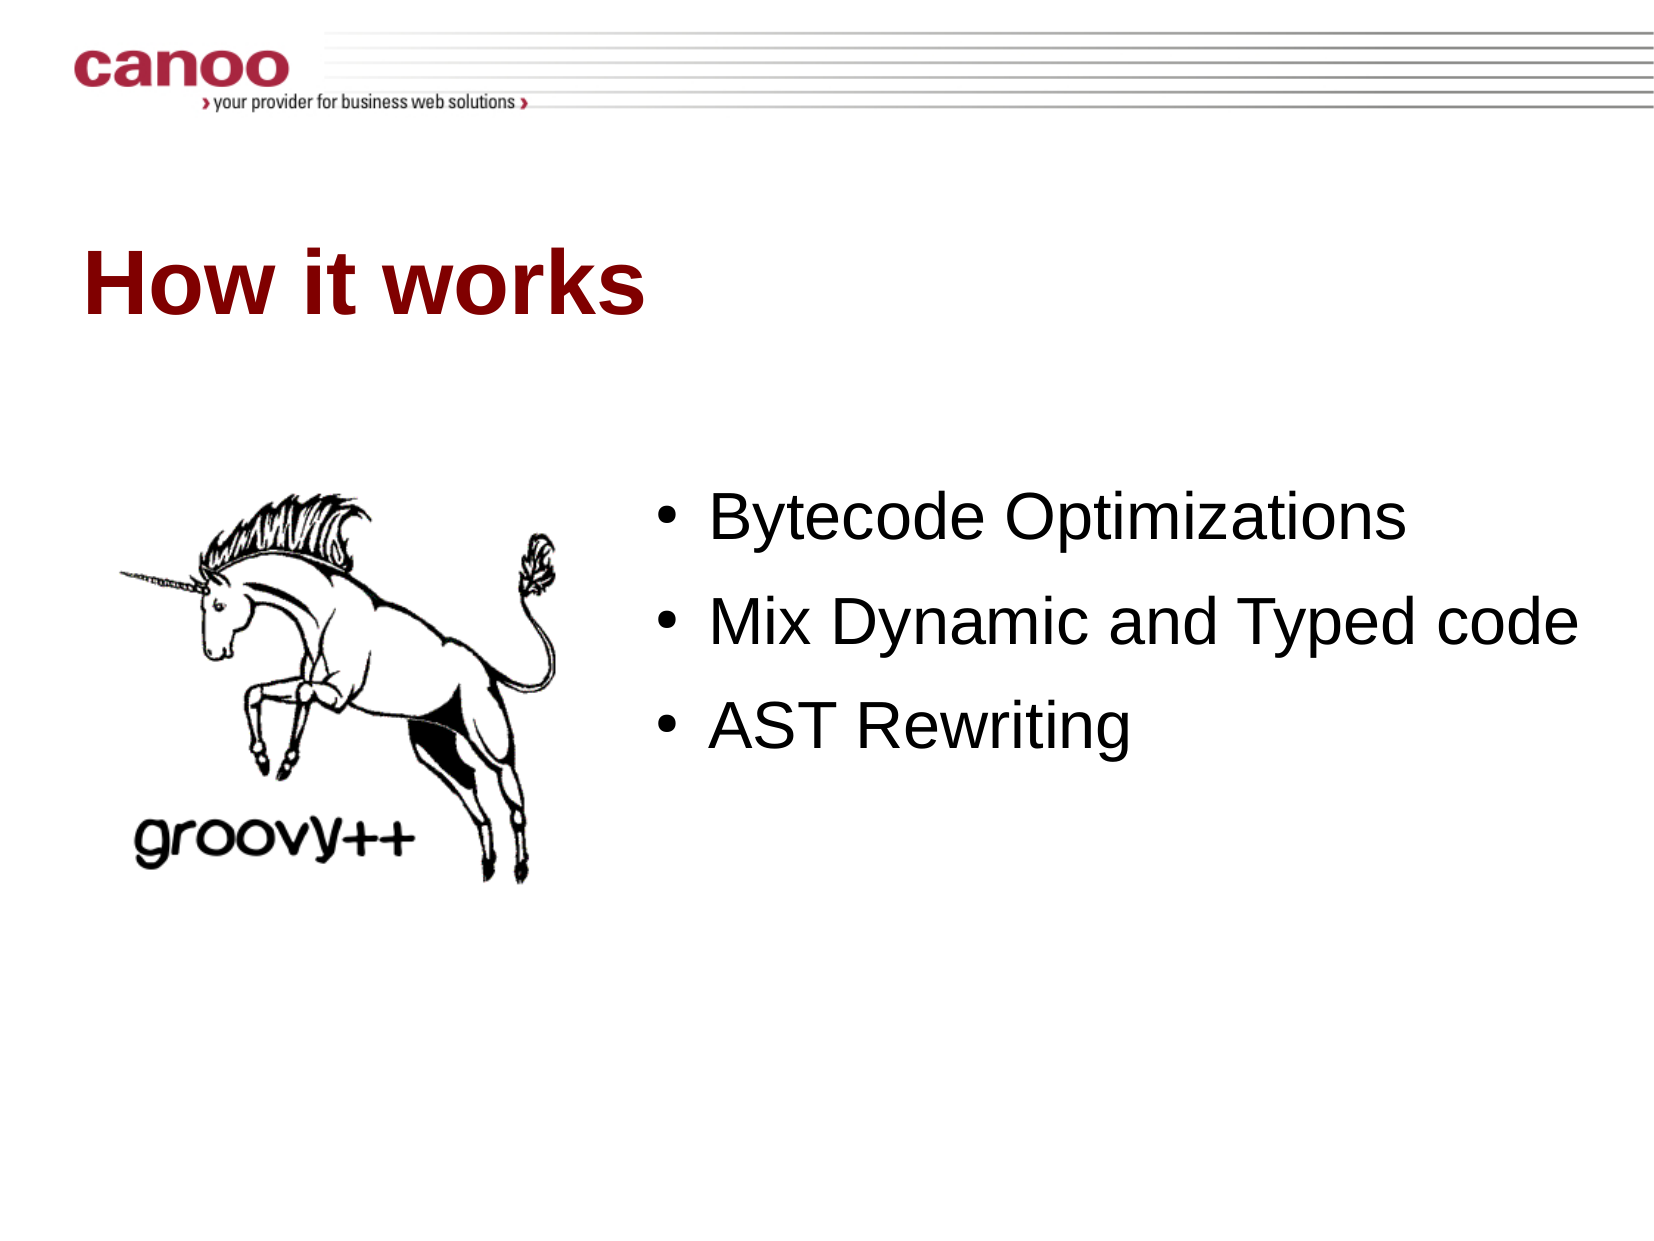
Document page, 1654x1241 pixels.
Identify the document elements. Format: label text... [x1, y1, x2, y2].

picture [0, 0, 1654, 166]
list Bytecode Optimizations Mix Dynamic and Typed code AST Rewriting [637, 375, 1651, 1165]
picture [112, 491, 563, 886]
title How it works [82, 179, 1571, 387]
